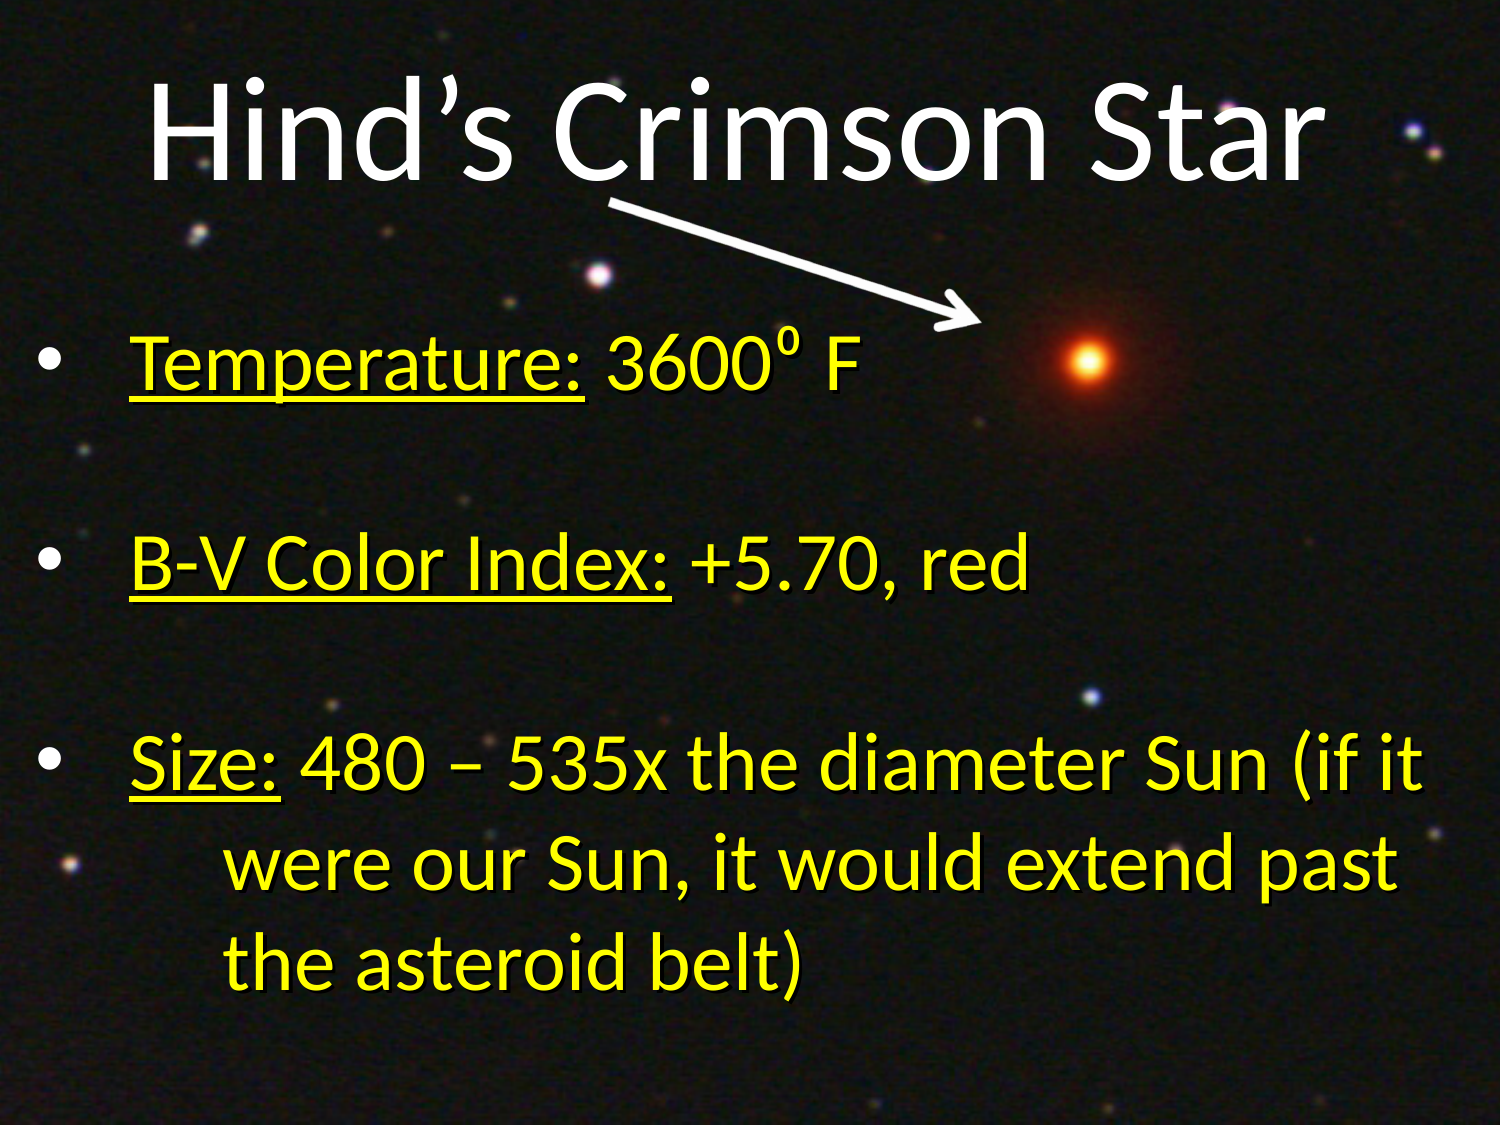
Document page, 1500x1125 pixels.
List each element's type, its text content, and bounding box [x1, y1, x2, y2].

text_box Temperature: 3600⁰ F B-V Color Index: +5.70, red Size: 480 – 535x the diameter Sun (if it were our Sun, it would extend past the asteroid belt) [20, 299, 1455, 1023]
text_box Hind’s Crimson Star [75, 23, 1401, 221]
picture [0, 0, 1500, 1125]
